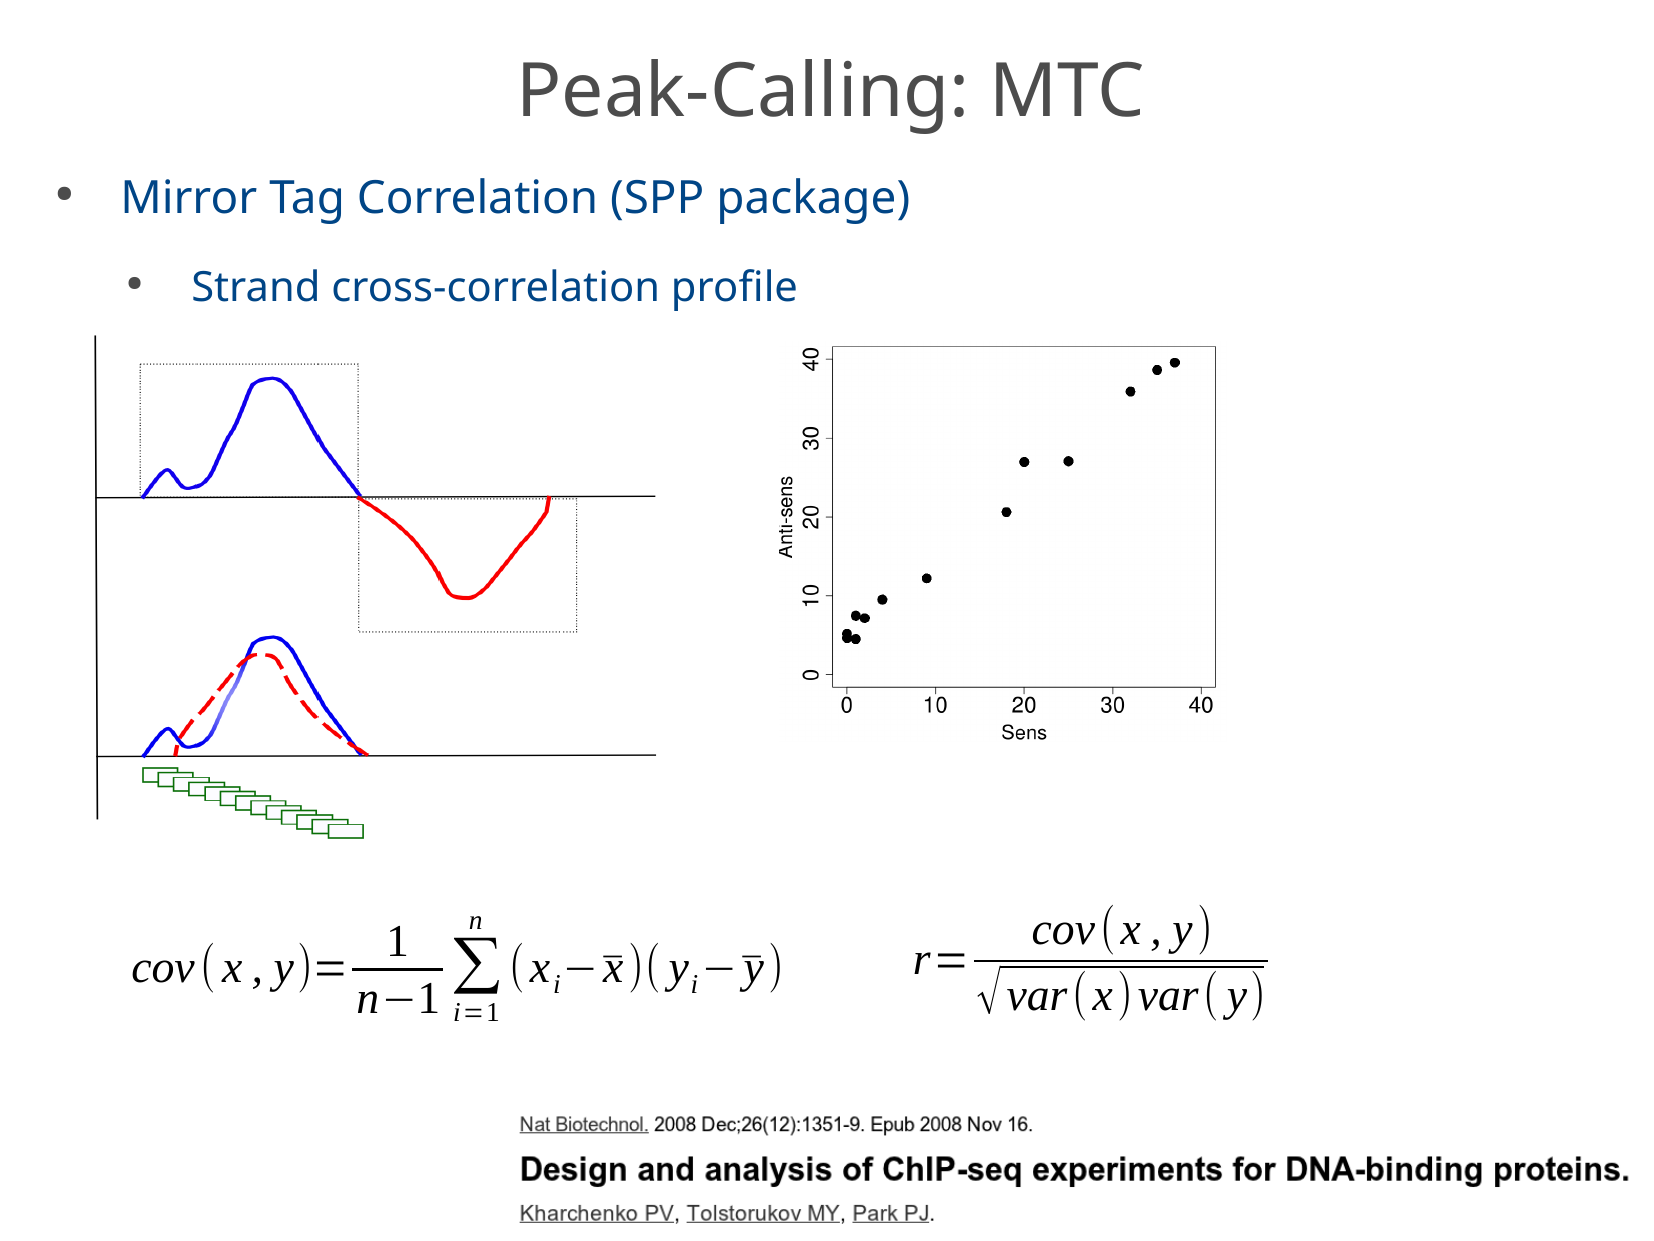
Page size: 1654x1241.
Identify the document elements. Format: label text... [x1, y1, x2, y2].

picture [779, 341, 1227, 742]
title Peak-Calling: MTC [86, 37, 1576, 139]
chart [125, 904, 790, 1028]
list Mirror Tag Correlation (SPP package) Strand cross-correlation proﬁle [37, 164, 1526, 983]
chart [905, 902, 1276, 1024]
picture [75, 330, 683, 842]
picture [505, 1107, 1641, 1226]
